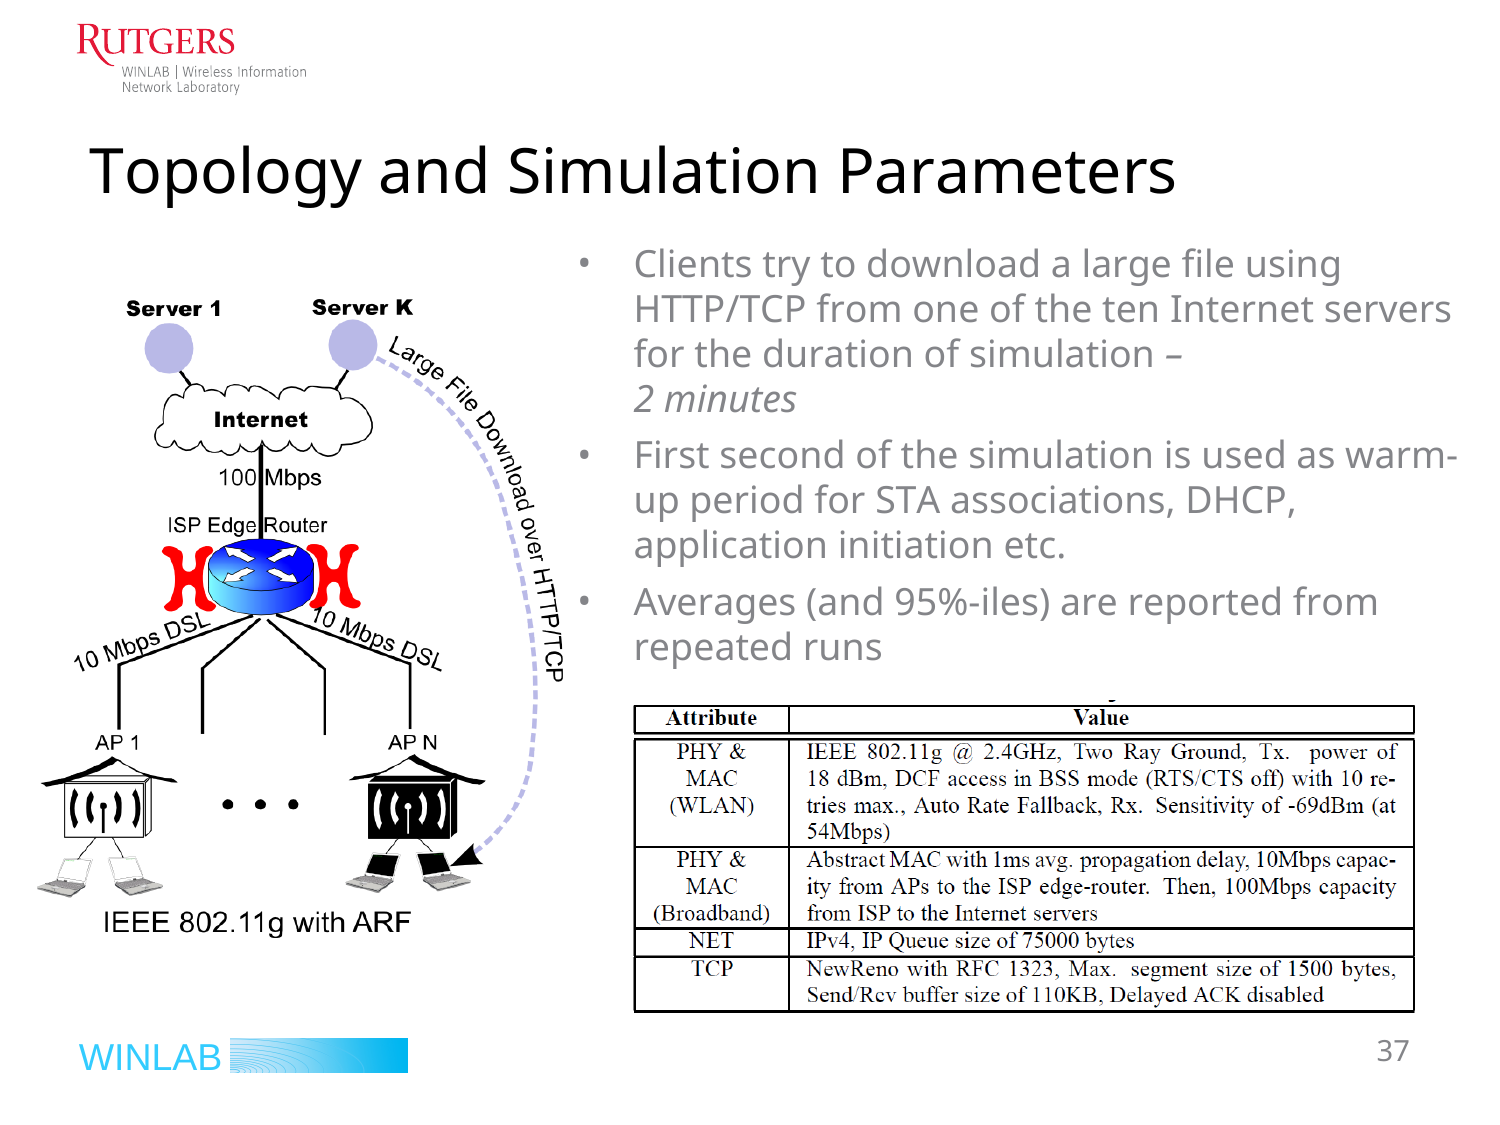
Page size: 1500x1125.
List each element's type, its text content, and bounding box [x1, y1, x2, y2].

title Topology and Simulation Parameters [75, 99, 1426, 238]
list Clients try to download a large file using HTTP/TCP from one of the ten Internet servers for the duration of simulation – 2 minutes First second of the simulation is used as warm-up period for STA associations, DHCP, application initiation etc. Averages (and 95%-iles) are reported from repeated runs [562, 232, 1500, 975]
picture [37, 299, 563, 938]
picture [230, 1038, 383, 1073]
picture [631, 700, 1420, 1016]
